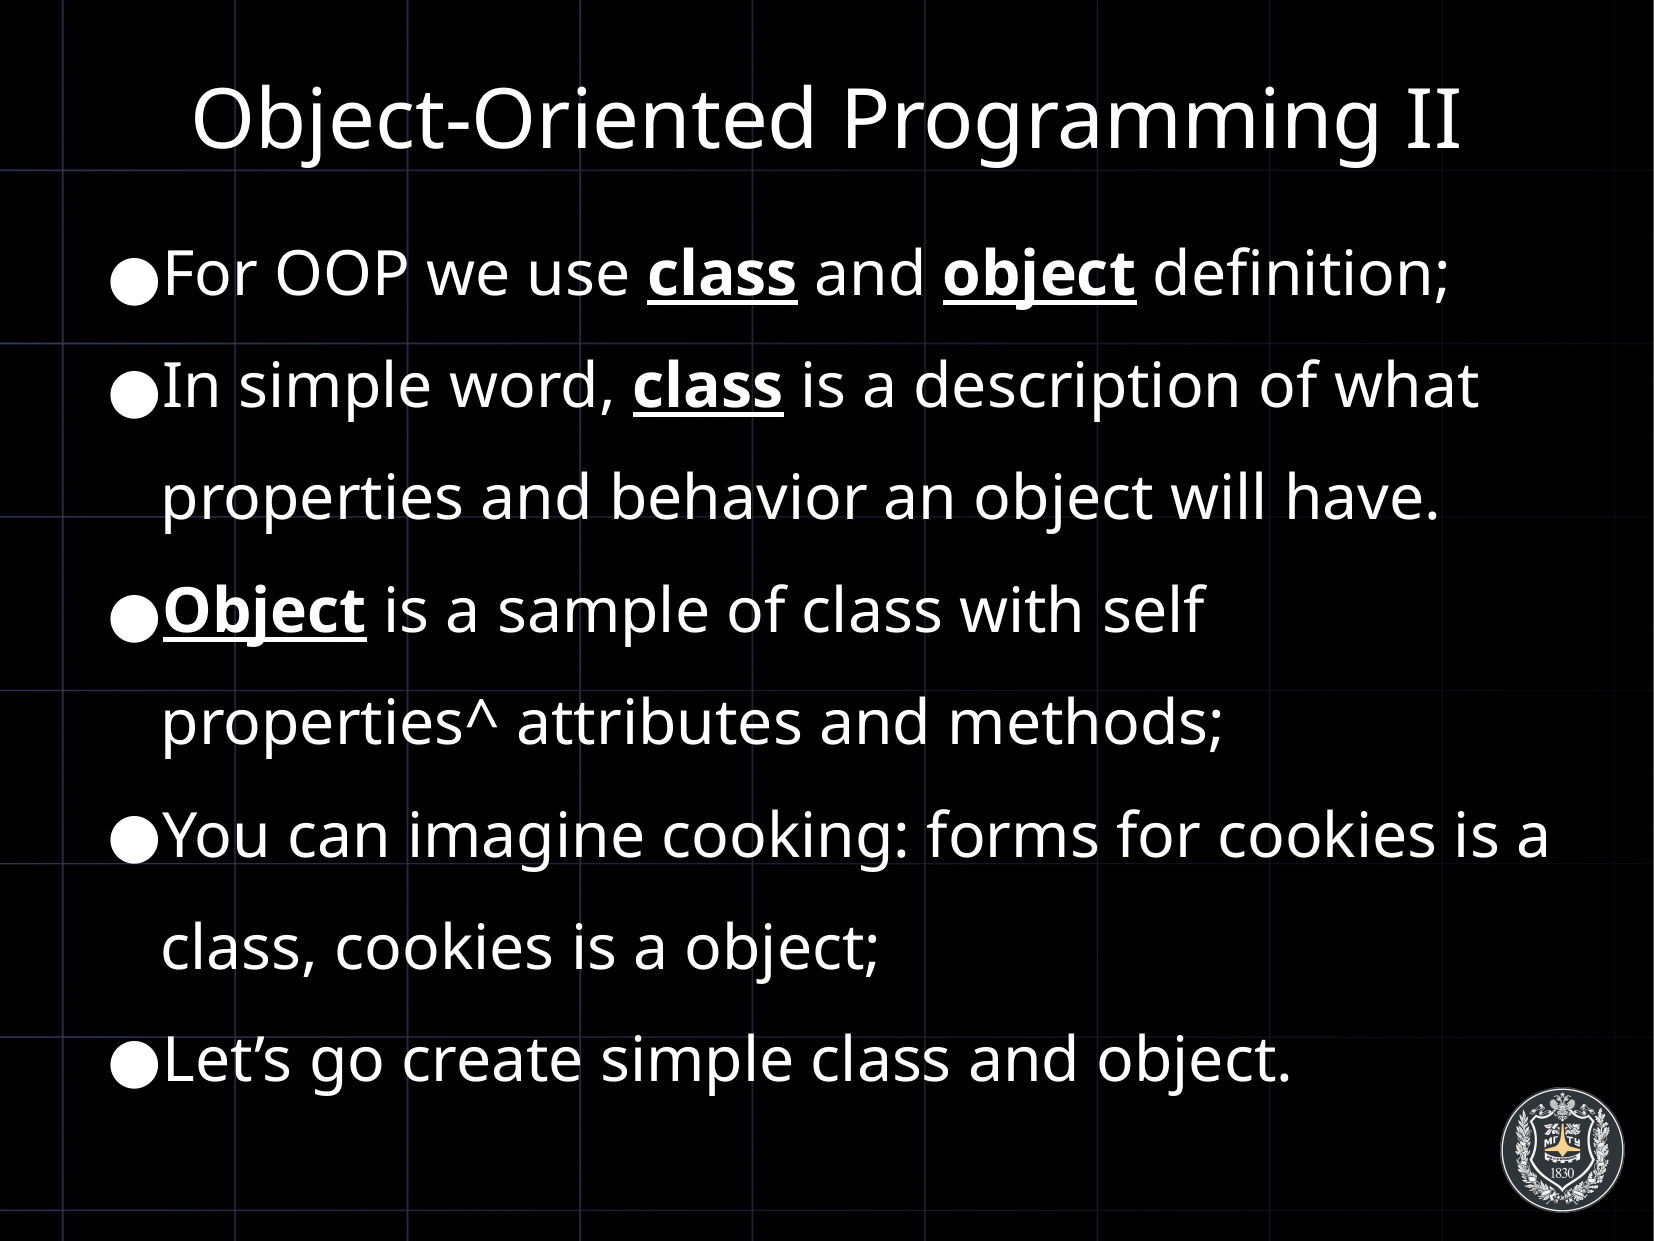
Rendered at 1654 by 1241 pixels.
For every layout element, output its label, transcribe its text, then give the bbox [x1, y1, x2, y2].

picture [0, 0, 1654, 1241]
text_box Object-Oriented Programming II [82, 37, 1571, 187]
text_box For OOP we use class and object definition; In simple word, class is a description of what properties and behavior an object will have. Object is a sample of class with self properties^ attributes and methods; You can imagine cooking: forms for cookies is a class, cookies is a object; Let’s go create simple class and object. [74, 187, 1575, 1241]
